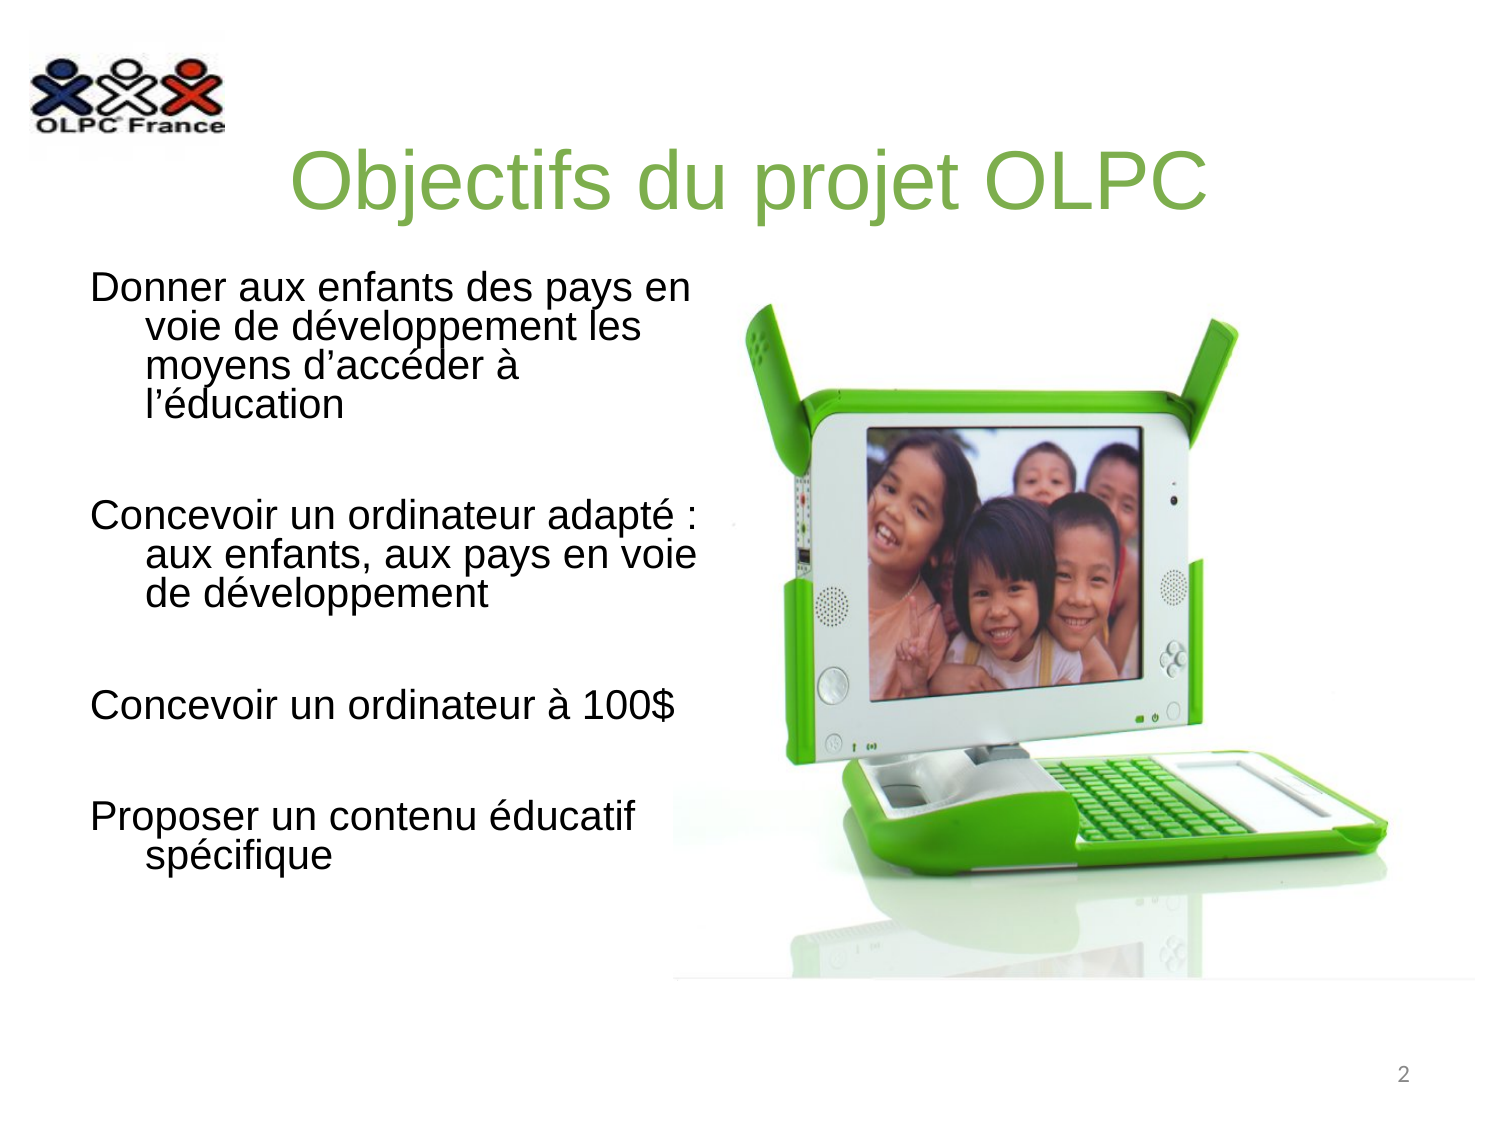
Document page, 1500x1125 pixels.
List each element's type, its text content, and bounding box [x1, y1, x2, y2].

text_box <numéro> [1074, 1042, 1426, 1103]
picture [734, 286, 1475, 981]
list Donner aux enfants des pays en voie de développement les moyens d’accéder à l’éducation Concevoir un ordinateur adapté : aux enfants, aux pays en voie de développement Concevoir un ordinateur à 100$ Proposer un contenu éducatif spécifique [74, 262, 734, 1006]
picture [29, 30, 225, 161]
text_box Objectifs du projet OLPC [75, 117, 1426, 235]
